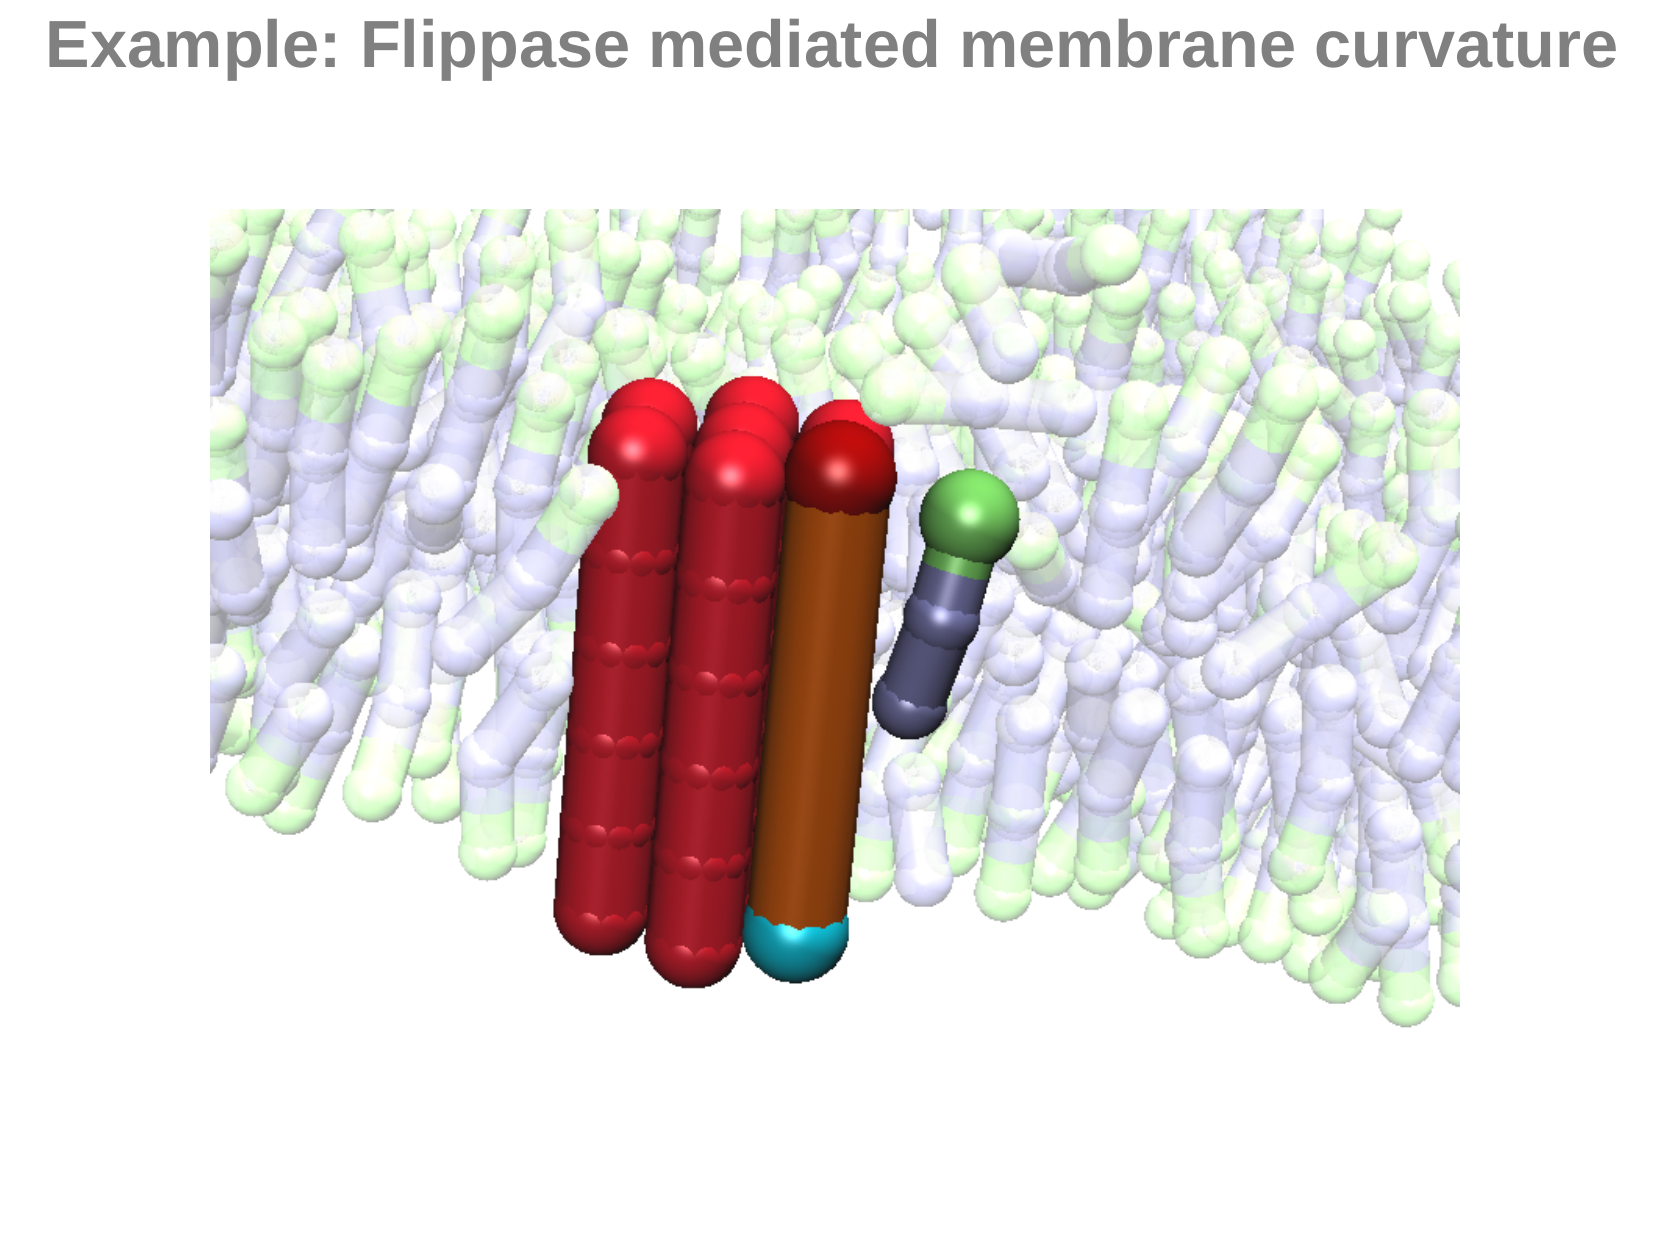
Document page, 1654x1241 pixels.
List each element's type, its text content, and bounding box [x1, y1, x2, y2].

picture [210, 209, 1460, 1148]
text_box Example: Flippase mediated membrane curvature [0, 0, 1654, 92]
